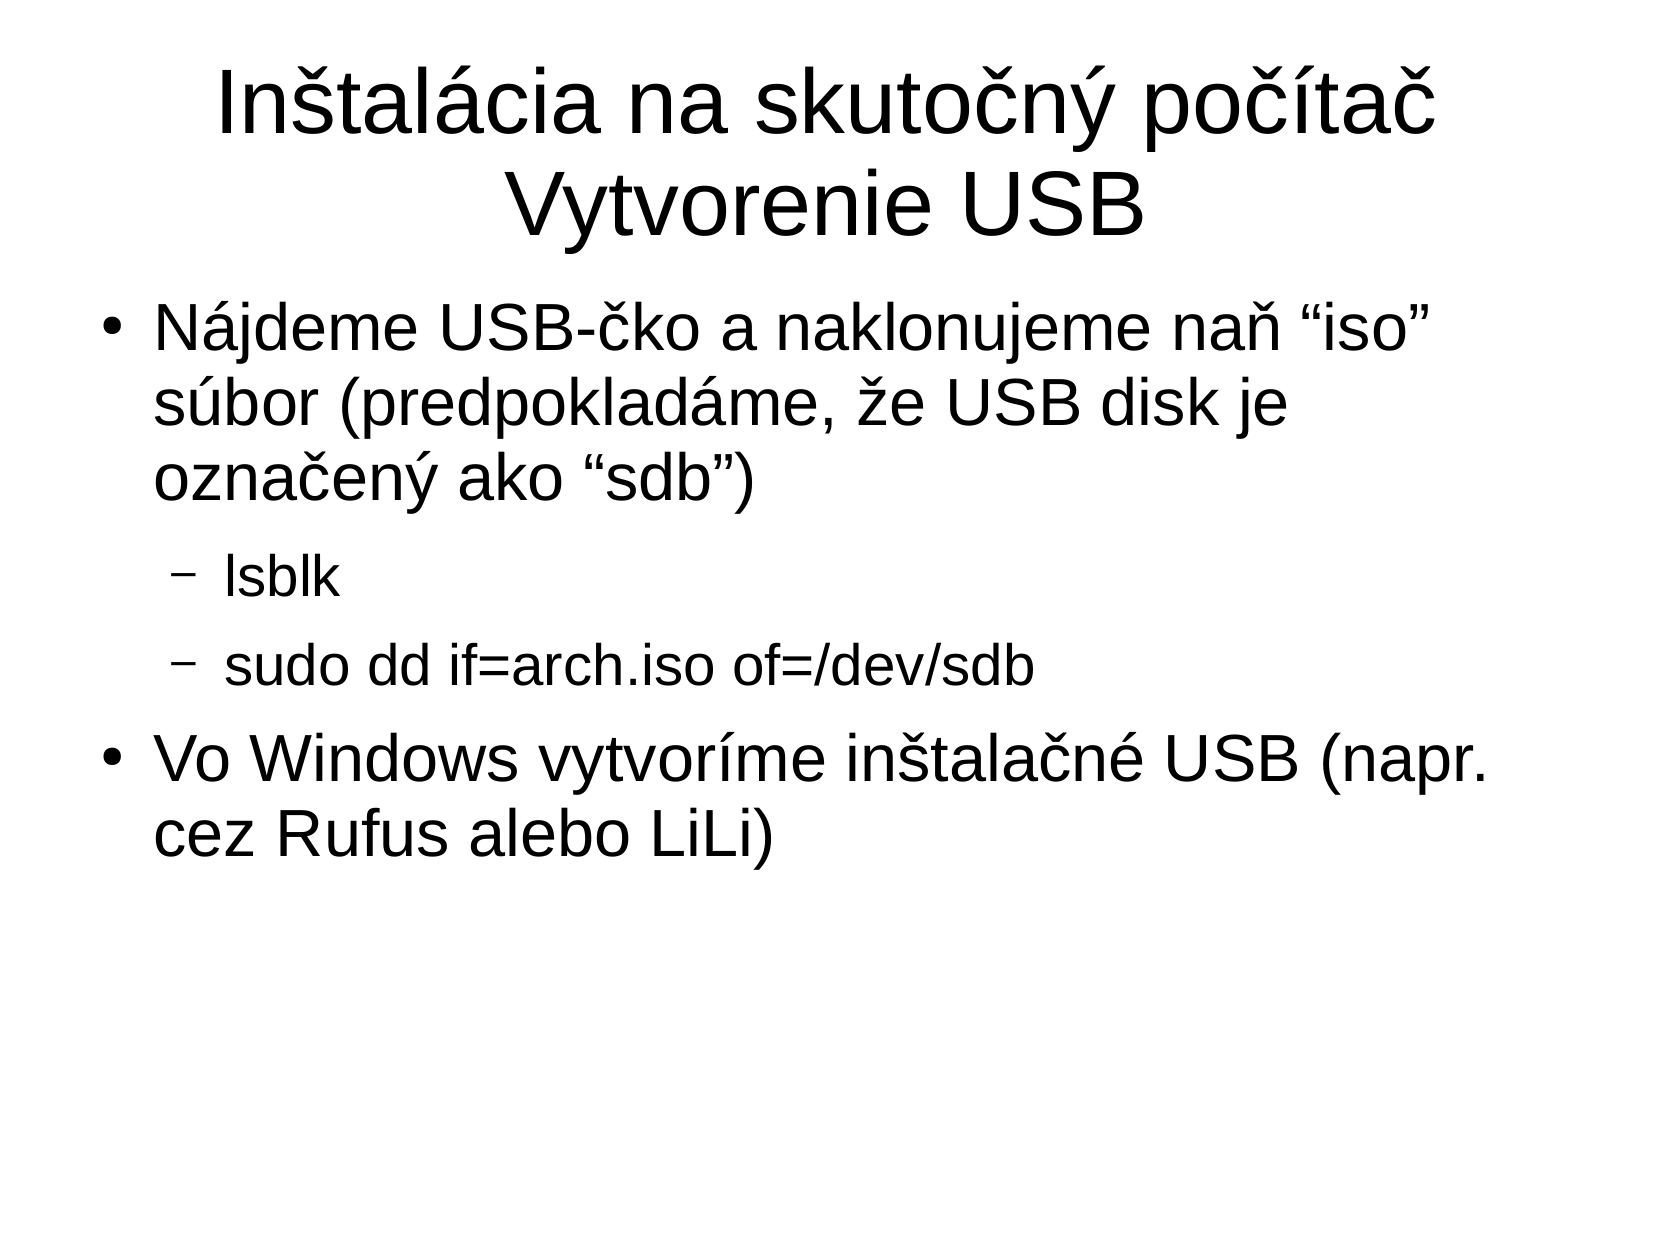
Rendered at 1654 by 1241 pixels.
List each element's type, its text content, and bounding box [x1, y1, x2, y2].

list Nájdeme USB-čko a naklonujeme naň “iso” súbor (predpokladáme, že USB disk je označený ako “sdb”) lsblk sudo dd if=arch.iso of=/dev/sdb Vo Windows vytvoríme inštalačné USB (napr. cez Rufus alebo LiLi) [82, 290, 1571, 1010]
title Inštalácia na skutočný počítač Vytvorenie USB [82, 49, 1571, 257]
